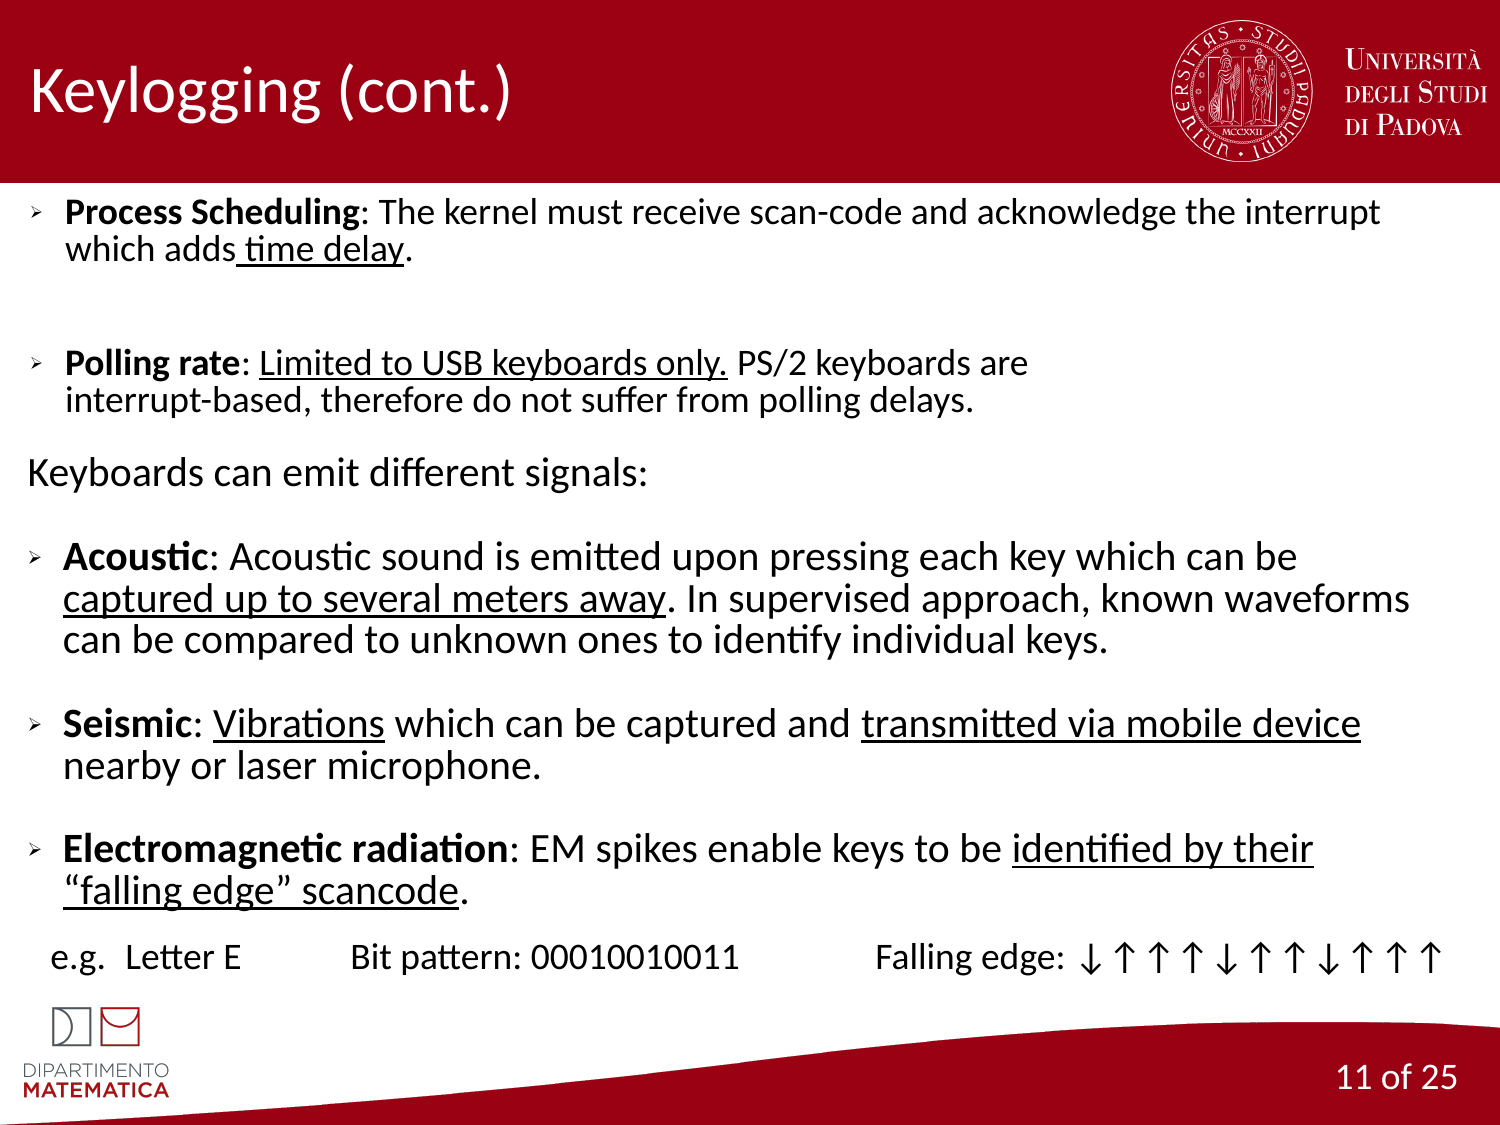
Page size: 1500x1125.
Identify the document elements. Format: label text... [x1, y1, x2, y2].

text_box Process Scheduling: The kernel must receive scan-code and acknowledge the interrupt which adds time delay. Polling rate: Limited to USB keyboards only. PS/2 keyboards are interrupt-based, therefore do not suffer from polling delays. [15, 146, 1441, 736]
picture [0, 1007, 1500, 1125]
slide_number <number> of 25 [1136, 1044, 1474, 1104]
picture [1171, 20, 1487, 162]
text_box e.g. Letter E Bit pattern: 00010010011 Falling edge: ↓↑↑↑↓↑↑↓↑↑↑ [35, 933, 1463, 1024]
text_box Keyboards can emit different signals: Acoustic: Acoustic sound is emitted upon pressing each key which can be captured up to several meters away. In supervised approach, known waveforms can be compared to unknown ones to identify individual keys. Seismic: Vibrations which can be captured and transmitted via mobile device nearby or laser microphone. Electromagnetic radiation: EM spikes enable keys to be identified by their “falling edge” scancode. [12, 448, 1426, 923]
title Keylogging (cont.) [0, 0, 1159, 183]
